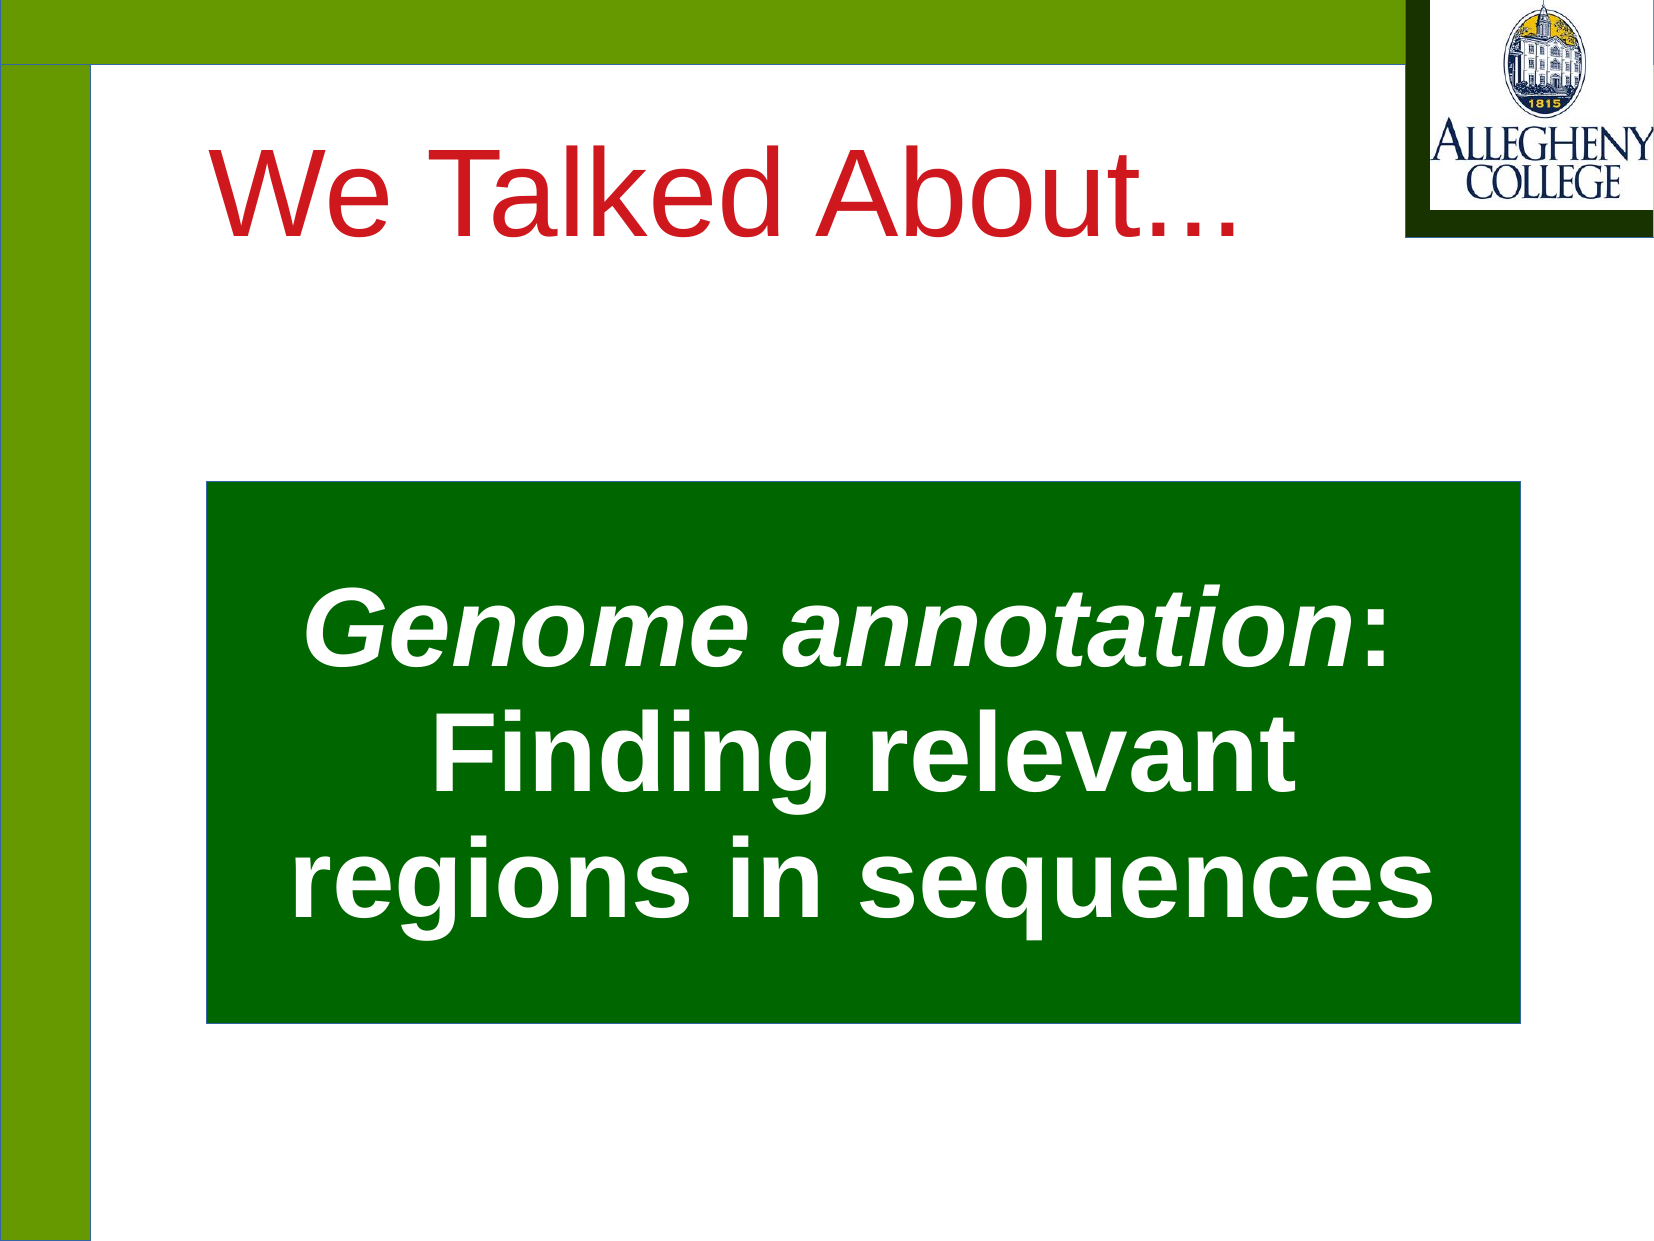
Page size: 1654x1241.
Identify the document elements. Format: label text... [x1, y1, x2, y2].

text_box [0, 0, 1654, 1241]
text_box We Talked About... [193, 104, 1378, 268]
text_box Genome annotation: Finding relevant regions in sequences [206, 481, 1521, 1024]
picture [1430, 0, 1654, 210]
